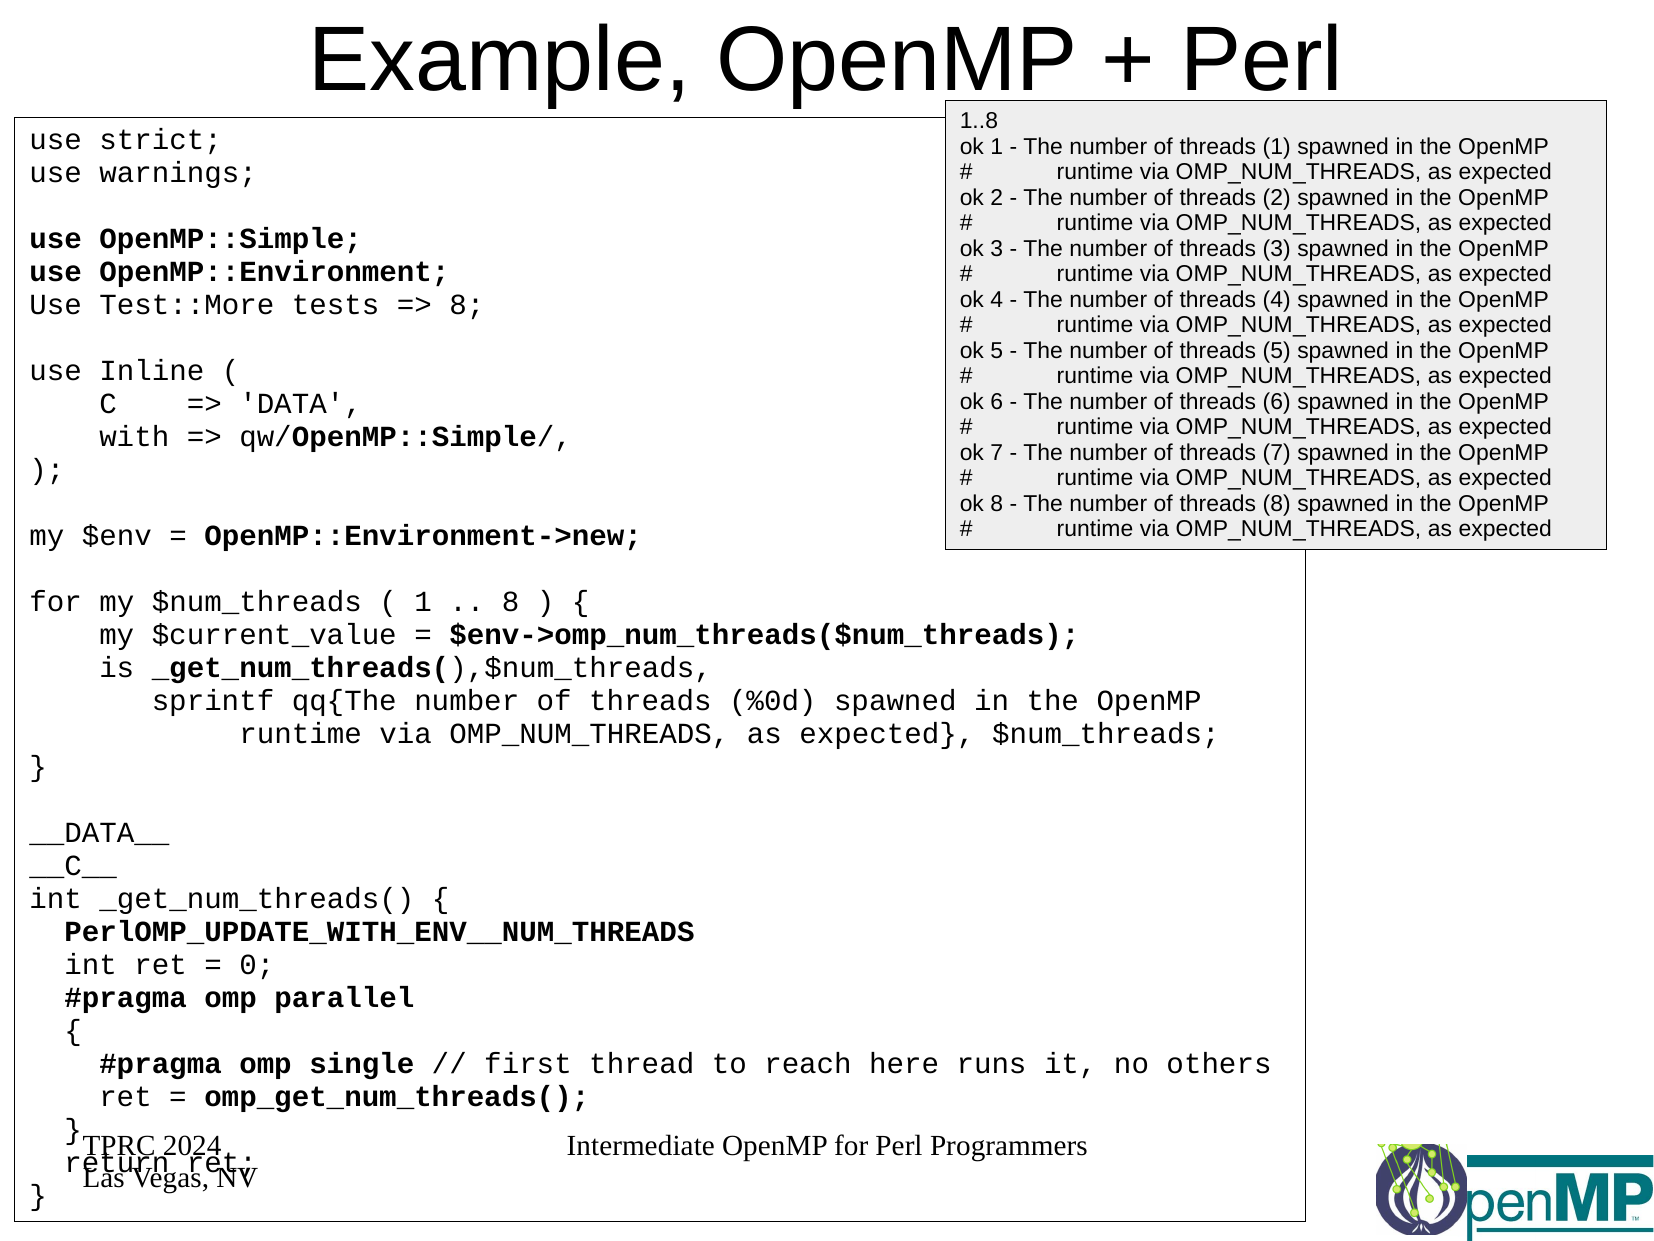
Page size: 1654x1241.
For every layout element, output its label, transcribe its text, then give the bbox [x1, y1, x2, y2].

picture [1376, 1144, 1654, 1241]
text_box use strict; use warnings; use OpenMP::Simple; use OpenMP::Environment; Use Test::More tests => 8; use Inline ( C => 'DATA', with => qw/OpenMP::Simple/, ); my $env = OpenMP::Environment->new; for my $num_threads ( 1 .. 8 ) { my $current_value = $env->omp_num_threads($num_threads); is _get_num_threads(),$num_threads, sprintf qq{The number of threads (%0d) spawned in the OpenMP runtime via OMP_NUM_THREADS, as expected}, $num_threads; } __DATA__ __C__ int _get_num_threads() { PerlOMP_UPDATE_WITH_ENV__NUM_THREADS int ret = 0; #pragma omp parallel { #pragma omp single // first thread to reach here runs it, no others ret = omp_get_num_threads(); } return ret; } [14, 117, 1306, 1129]
text_box 1..8 ok 1 - The number of threads (1) spawned in the OpenMP # runtime via OMP_NUM_THREADS, as expected ok 2 - The number of threads (2) spawned in the OpenMP # runtime via OMP_NUM_THREADS, as expected ok 3 - The number of threads (3) spawned in the OpenMP # runtime via OMP_NUM_THREADS, as expected ok 4 - The number of threads (4) spawned in the OpenMP # runtime via OMP_NUM_THREADS, as expected ok 5 - The number of threads (5) spawned in the OpenMP # runtime via OMP_NUM_THREADS, as expected ok 6 - The number of threads (6) spawned in the OpenMP # runtime via OMP_NUM_THREADS, as expected ok 7 - The number of threads (7) spawned in the OpenMP # runtime via OMP_NUM_THREADS, as expected ok 8 - The number of threads (8) spawned in the OpenMP # runtime via OMP_NUM_THREADS, as expected [945, 100, 1607, 550]
title Example, OpenMP + Perl [82, 0, 1571, 117]
